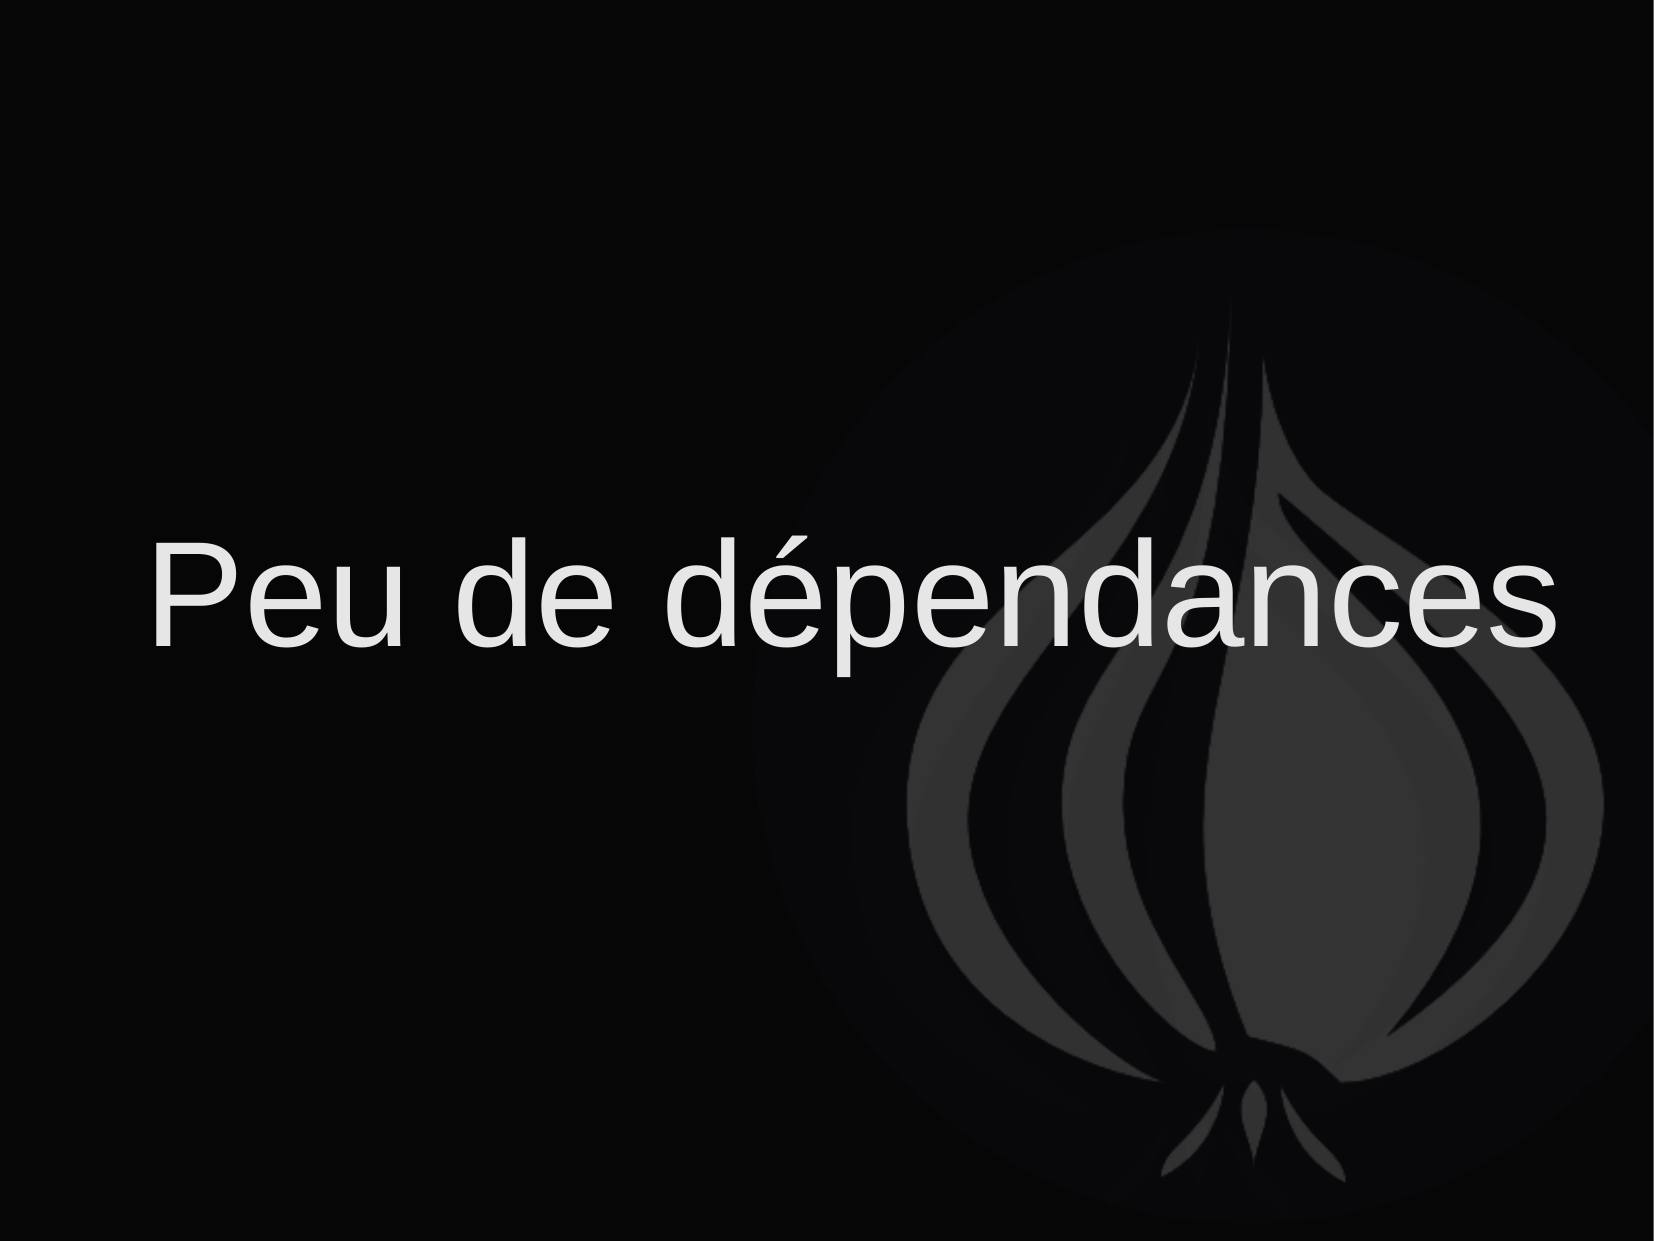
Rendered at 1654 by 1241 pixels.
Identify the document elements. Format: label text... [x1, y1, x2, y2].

picture [0, 0, 1654, 1241]
subtitle Peu de dépendances [82, 88, 1571, 1102]
